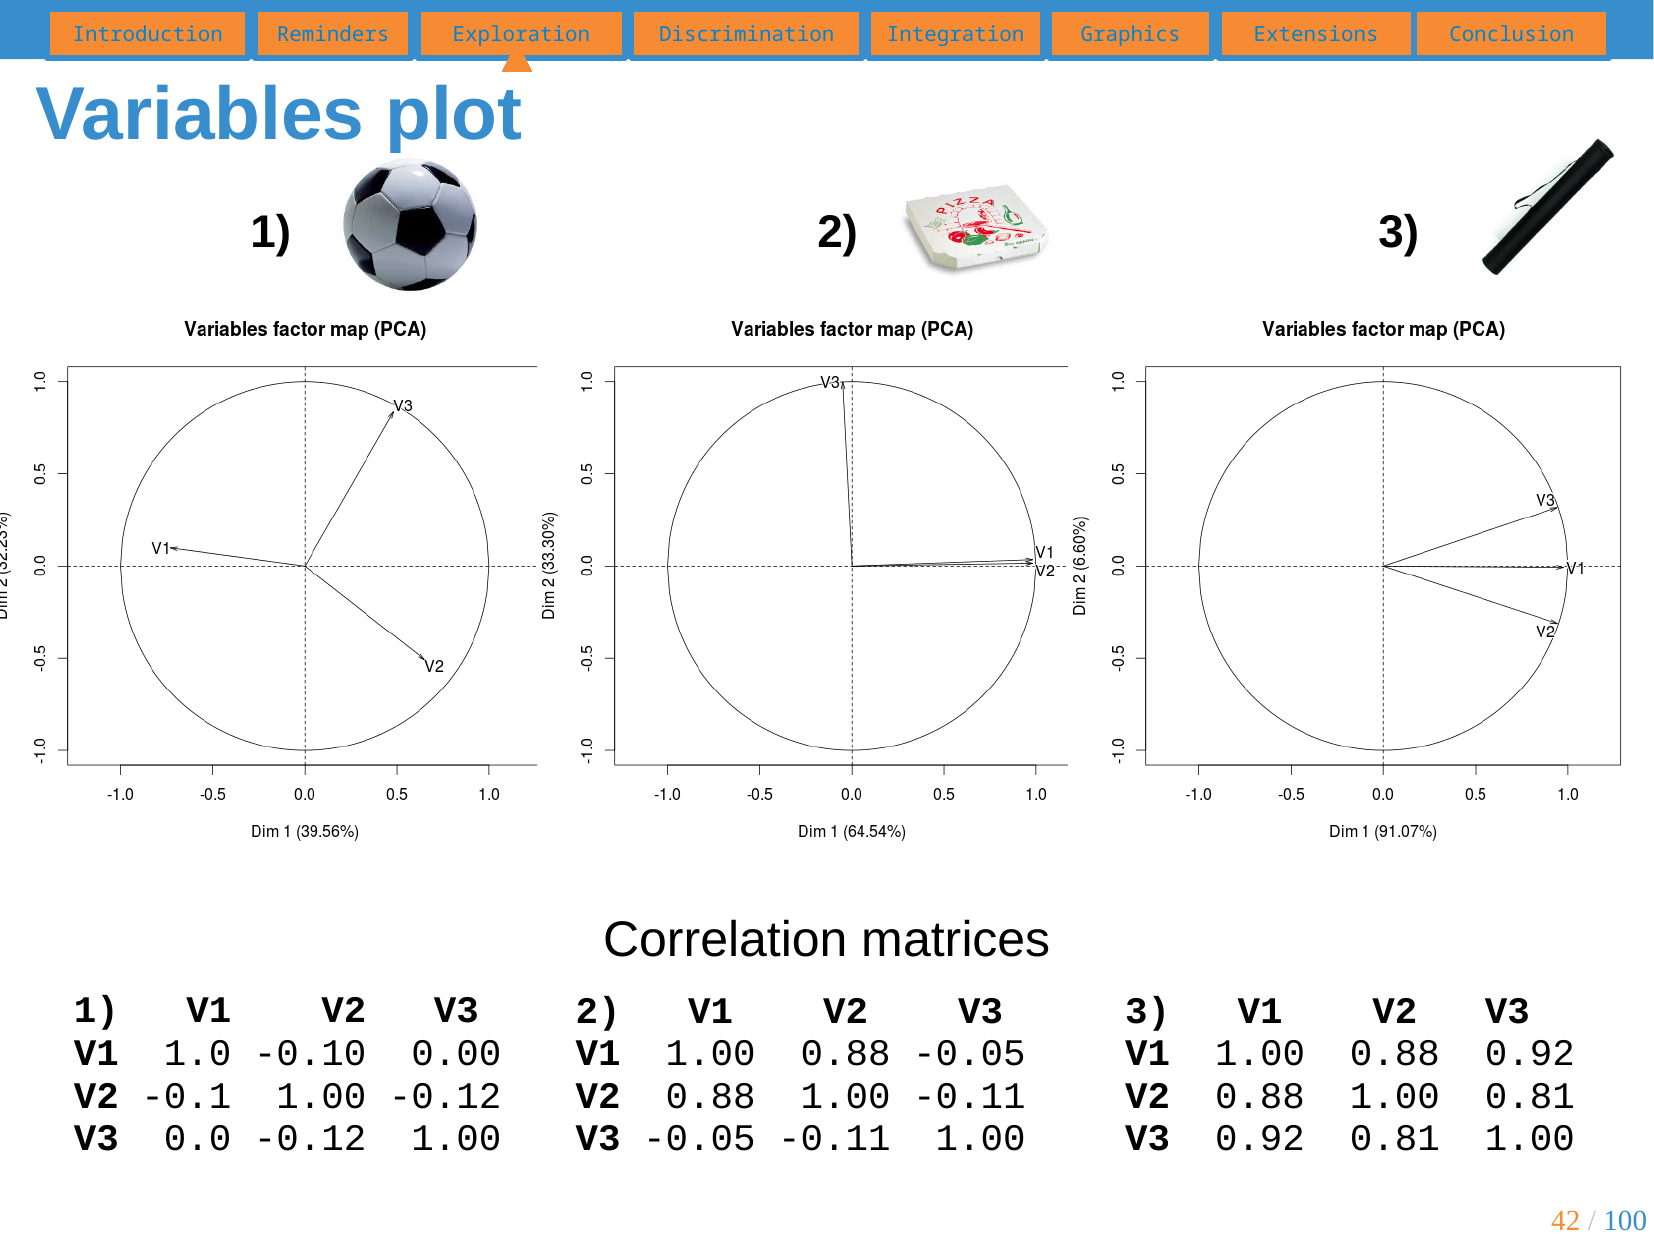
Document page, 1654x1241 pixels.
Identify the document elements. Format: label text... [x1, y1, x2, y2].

text_box 3) [1315, 198, 1483, 266]
picture [0, 118, 1654, 861]
text_box 1) V1 V2 V3 V1 1.0 -0.10 0.00 V2 -0.1 1.00 -0.12 V3 0.0 -0.12 1.00 [58, 984, 532, 1170]
title Variables plot [35, 61, 1571, 166]
text_box Correlation matrices [29, 903, 1624, 975]
text_box 2) V1 V2 V3 V1 1.00 0.88 -0.05 V2 0.88 1.00 -0.11 V3 -0.05 -0.11 1.00 [560, 984, 1093, 1170]
picture [891, 165, 1075, 284]
text_box [502, 41, 532, 72]
text_box 3) V1 V2 V3 V1 1.00 0.88 0.92 V2 0.88 1.00 0.81 V3 0.92 0.81 1.00 [1110, 984, 1654, 1170]
text_box 2) [754, 198, 891, 266]
text_box 1) [187, 198, 336, 266]
